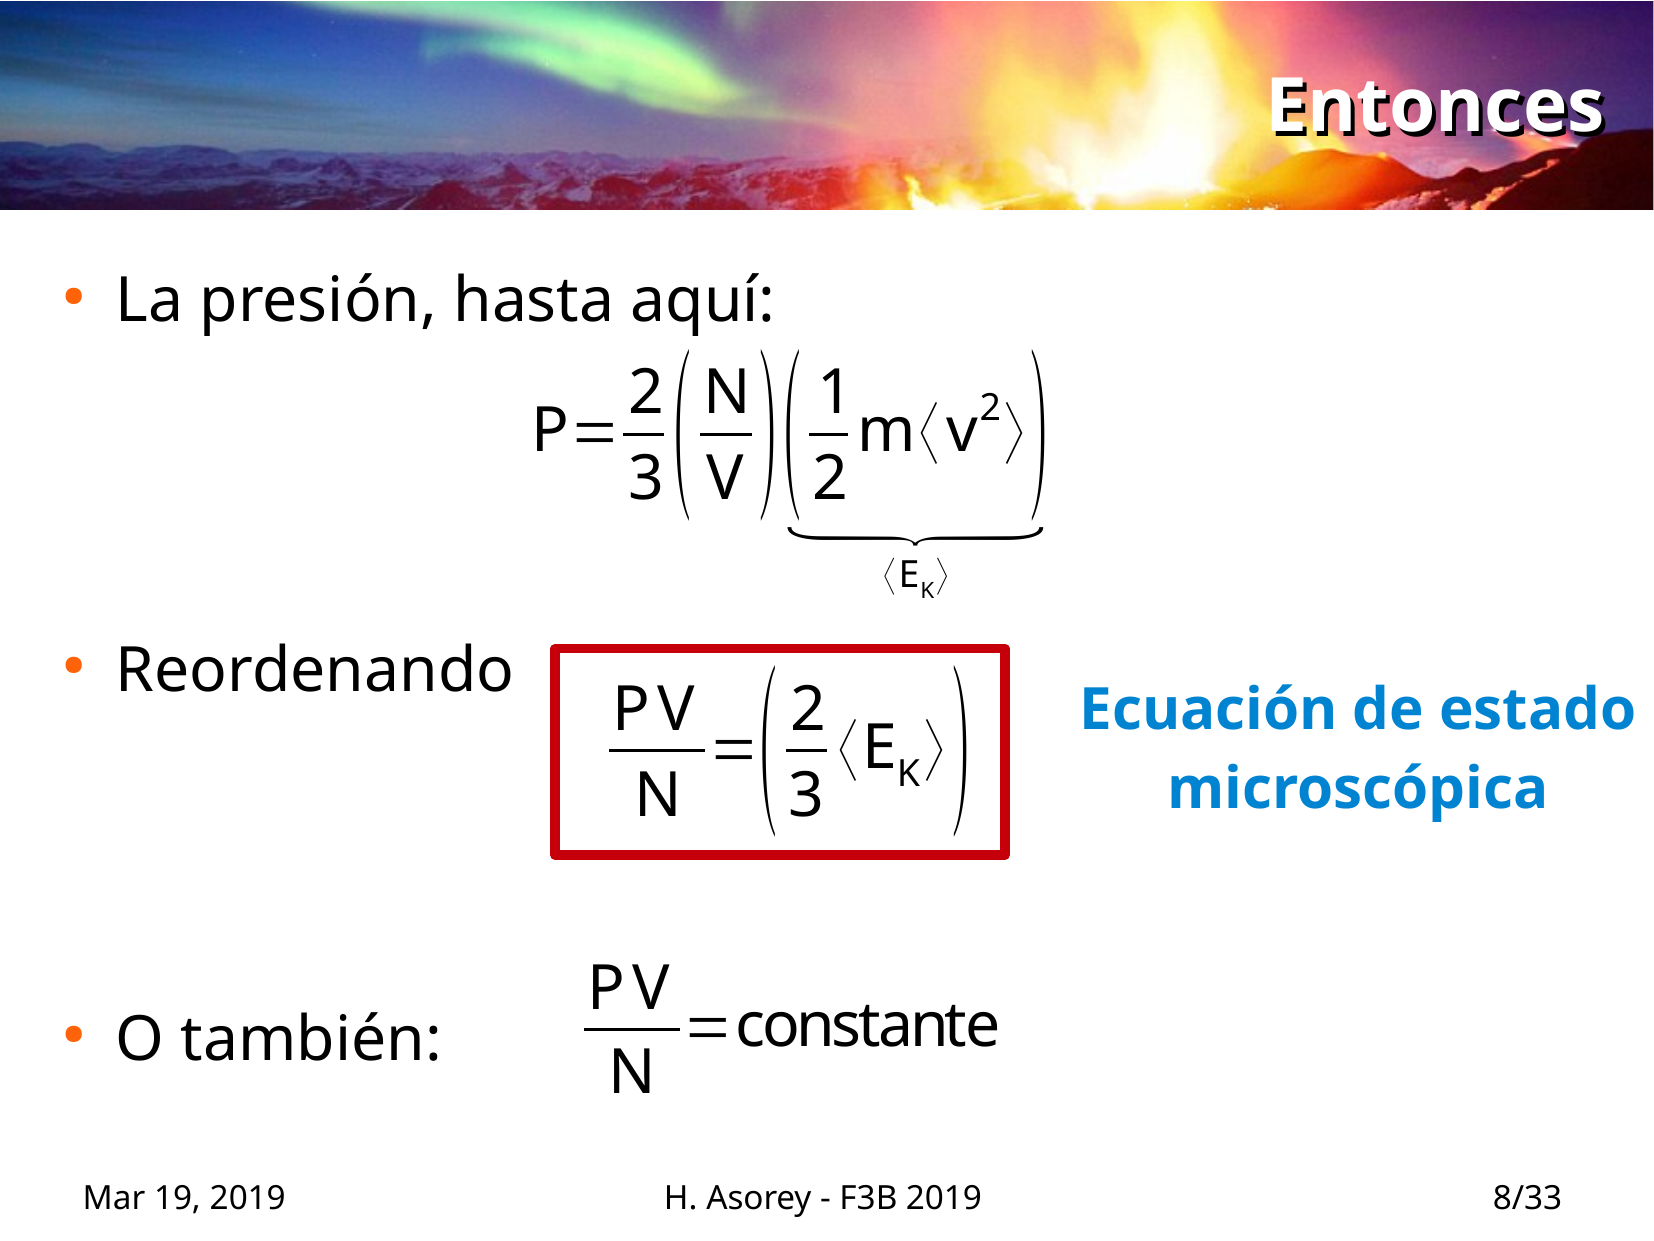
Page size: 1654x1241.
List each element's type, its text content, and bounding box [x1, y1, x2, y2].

text_box Ecuación de estado microscópica [1065, 660, 1579, 817]
list La presión, hasta aquí: Reordenando O también: [45, 255, 1606, 1156]
chart [600, 661, 978, 841]
picture [0, 1, 1654, 210]
title Entonces [45, 15, 1606, 191]
chart [525, 345, 1057, 604]
chart [574, 948, 1006, 1111]
